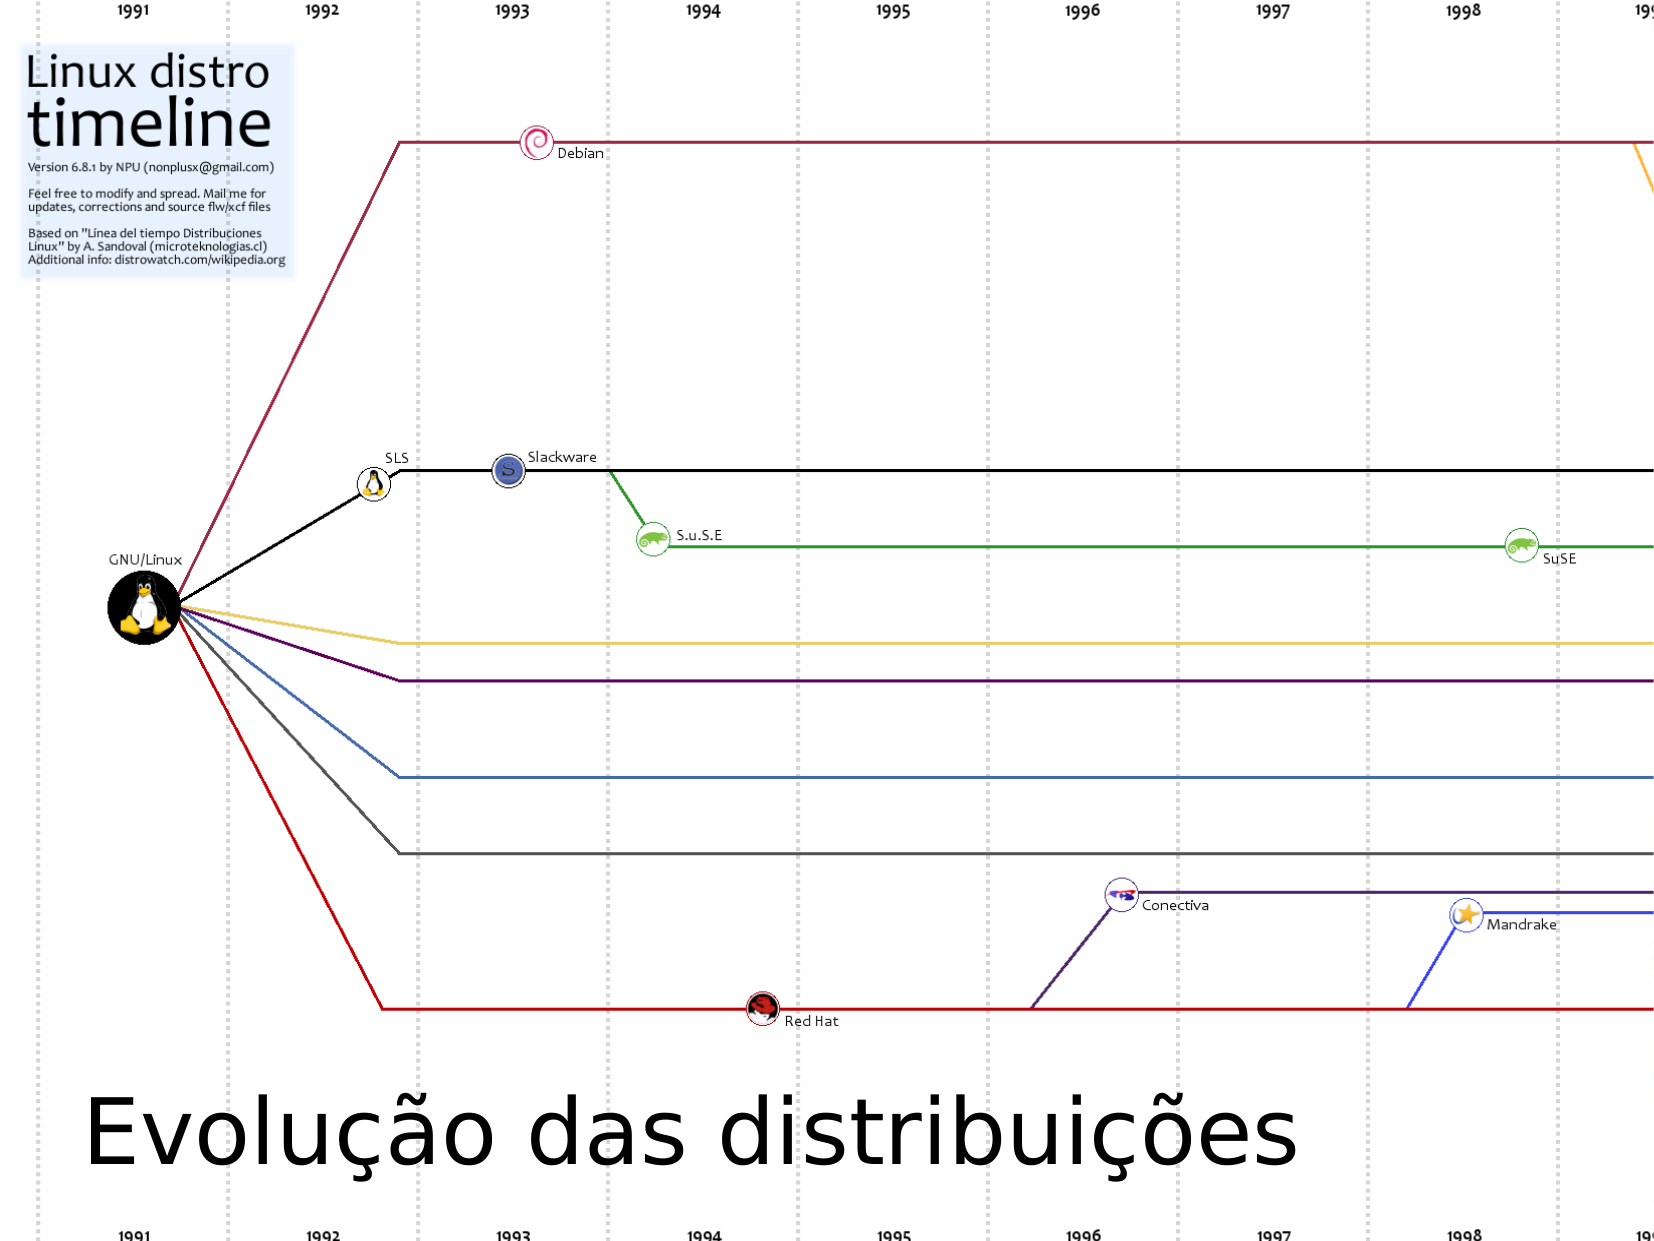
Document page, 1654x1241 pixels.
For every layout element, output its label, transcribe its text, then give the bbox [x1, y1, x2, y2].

title Evolução das distribuições [82, 1029, 1625, 1237]
picture [0, 0, 1654, 1241]
